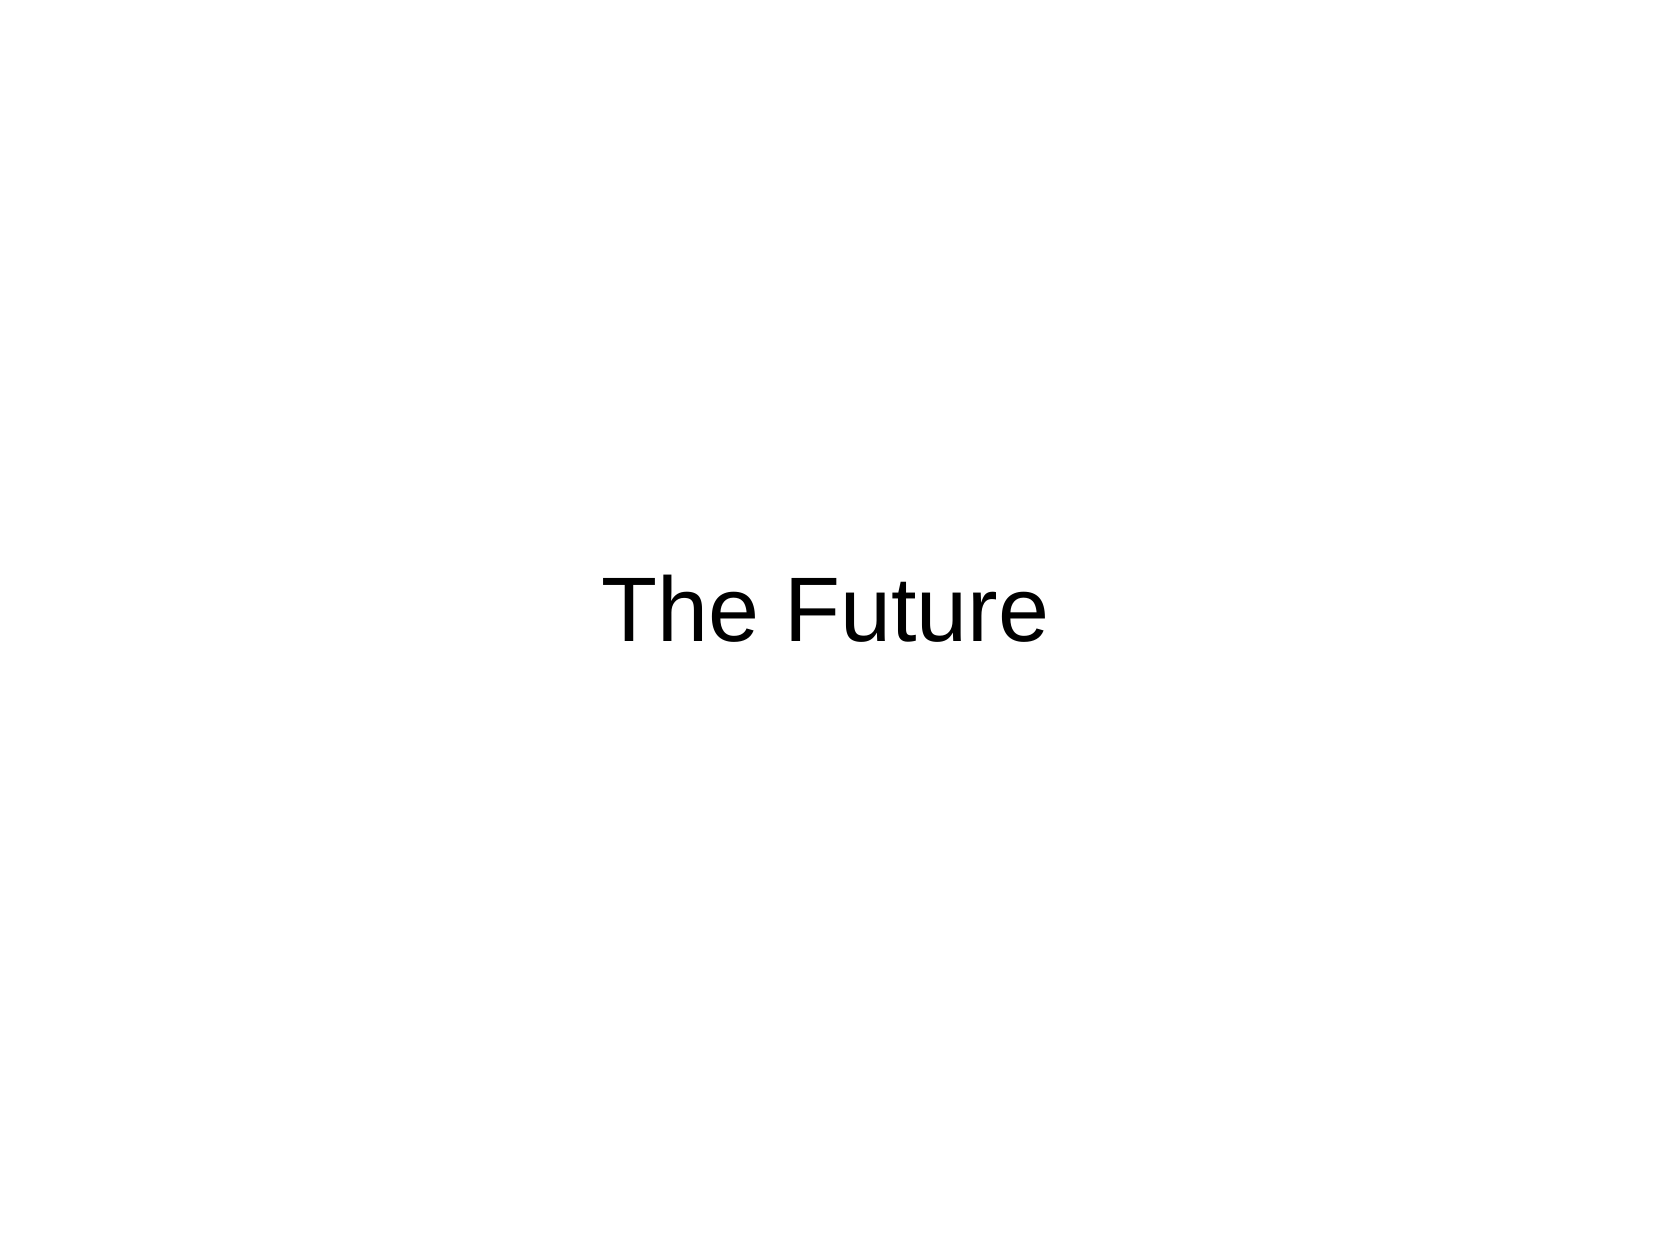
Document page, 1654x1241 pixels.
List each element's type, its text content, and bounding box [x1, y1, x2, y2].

title The Future [281, 454, 1371, 745]
